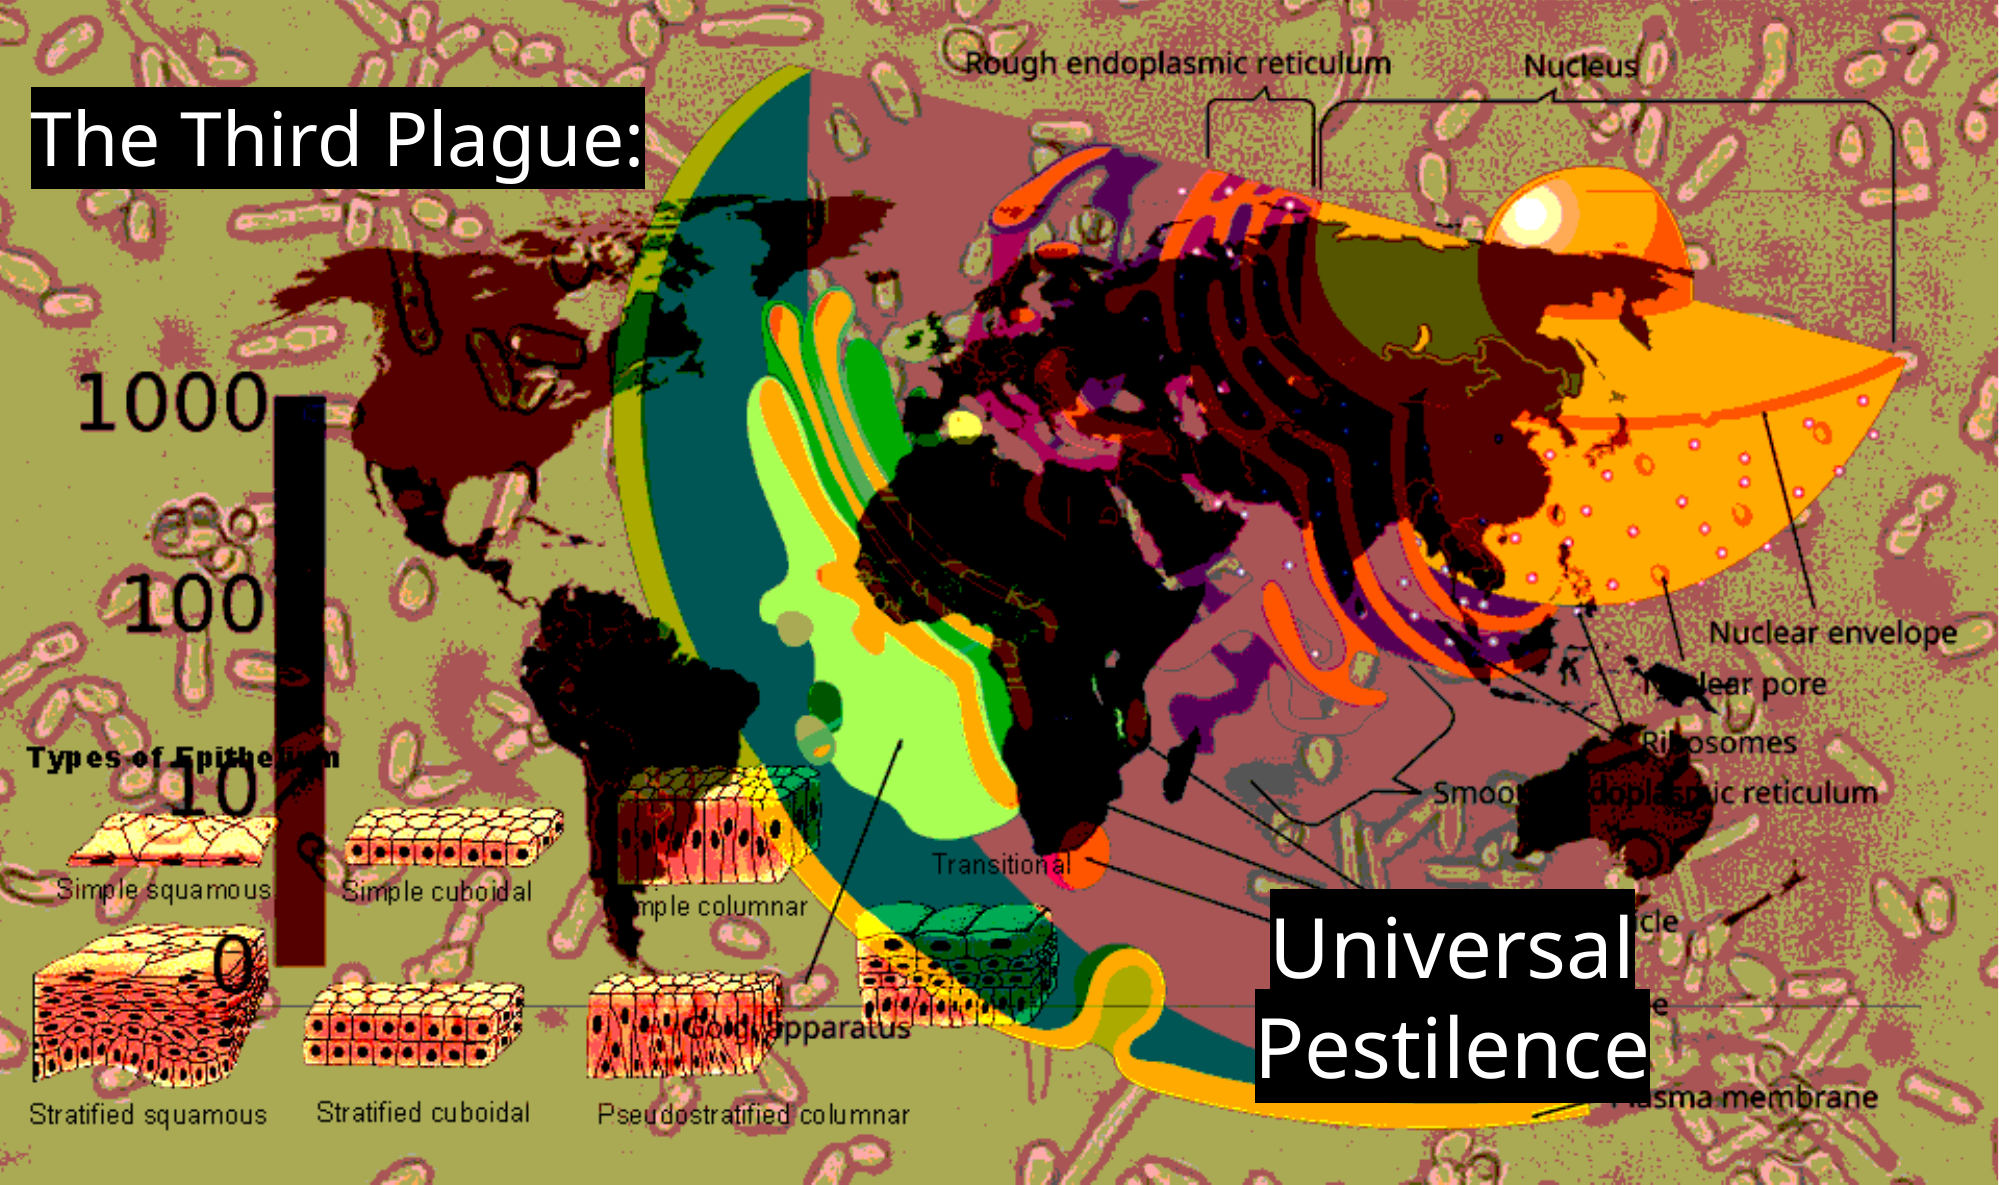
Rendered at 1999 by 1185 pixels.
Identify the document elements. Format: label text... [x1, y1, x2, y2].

picture [0, 0, 1999, 1185]
text_box Universal Pestilence [863, 880, 1998, 1119]
text_box The Third Plague: [15, 76, 1349, 300]
